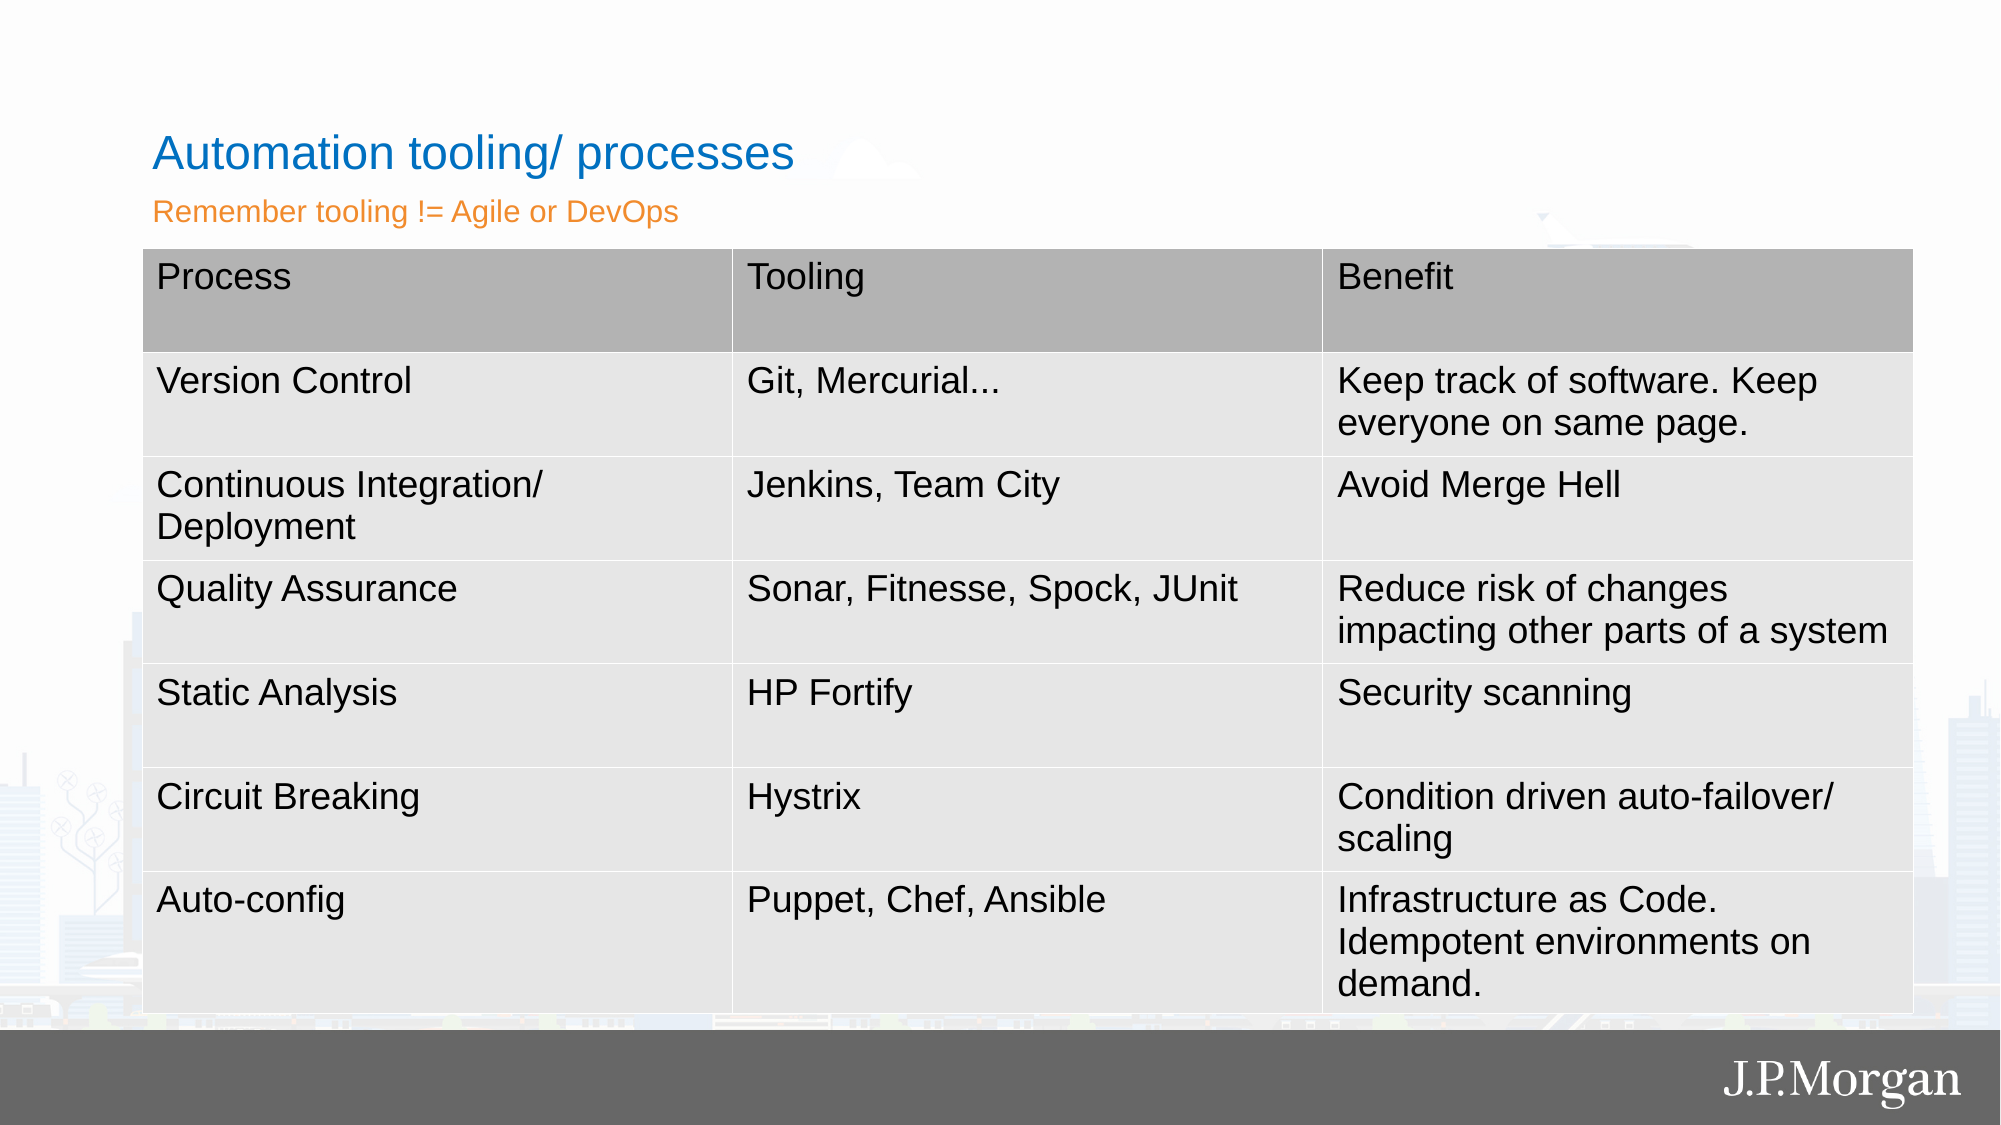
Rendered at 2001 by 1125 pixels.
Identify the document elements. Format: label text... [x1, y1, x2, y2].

table_cell Jenkins, Team City [733, 457, 1322, 560]
table_cell Hystrix [733, 768, 1322, 871]
table_header Process [143, 249, 732, 352]
subtitle Remember tooling != Agile or DevOps [137, 187, 1863, 288]
table_cell Version Control [143, 353, 732, 456]
table_cell Auto-config [143, 872, 732, 1013]
table_cell Condition driven auto-failover/ scaling [1323, 768, 1913, 871]
table_cell Keep track of software. Keep everyone on same page. [1323, 353, 1913, 456]
table_cell Sonar, Fitnesse, Spock, JUnit [733, 561, 1322, 663]
table_cell HP Fortify [733, 664, 1322, 767]
picture [0, 0, 2001, 1125]
table_cell Static Analysis [143, 664, 732, 767]
table_header Benefit [1323, 249, 1913, 352]
table_cell Continuous Integration/ Deployment [143, 457, 732, 560]
table_cell Circuit Breaking [143, 768, 732, 871]
title Automation tooling/ processes [137, 76, 1863, 187]
table_cell Git, Mercurial... [733, 353, 1322, 456]
table_cell Avoid Merge Hell [1323, 457, 1913, 560]
table_header Tooling [733, 249, 1322, 352]
table_cell Quality Assurance [143, 561, 732, 663]
table_cell Security scanning [1323, 664, 1913, 767]
table_cell Reduce risk of changes impacting other parts of a system [1323, 561, 1913, 663]
table_cell Puppet, Chef, Ansible [733, 872, 1322, 1013]
table_cell Infrastructure as Code. Idempotent environments on demand. [1323, 872, 1913, 1013]
